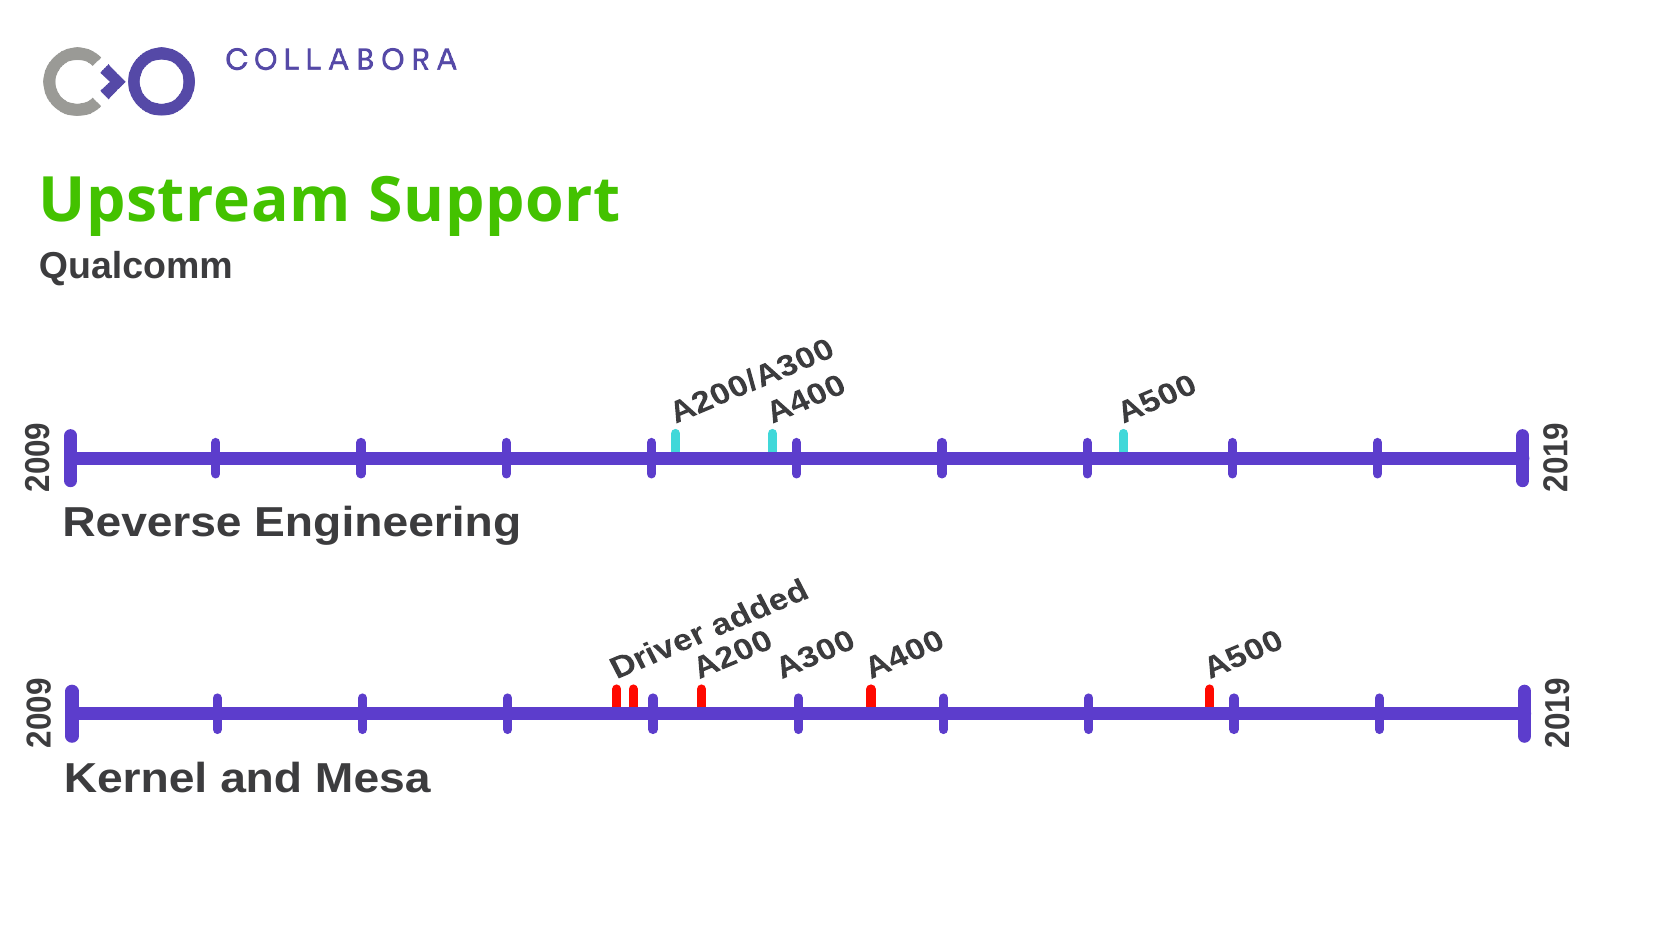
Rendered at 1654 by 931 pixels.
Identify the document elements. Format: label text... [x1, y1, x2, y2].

picture [43, 47, 457, 116]
title Upstream Support [38, 159, 1614, 216]
picture [3, 233, 1654, 827]
